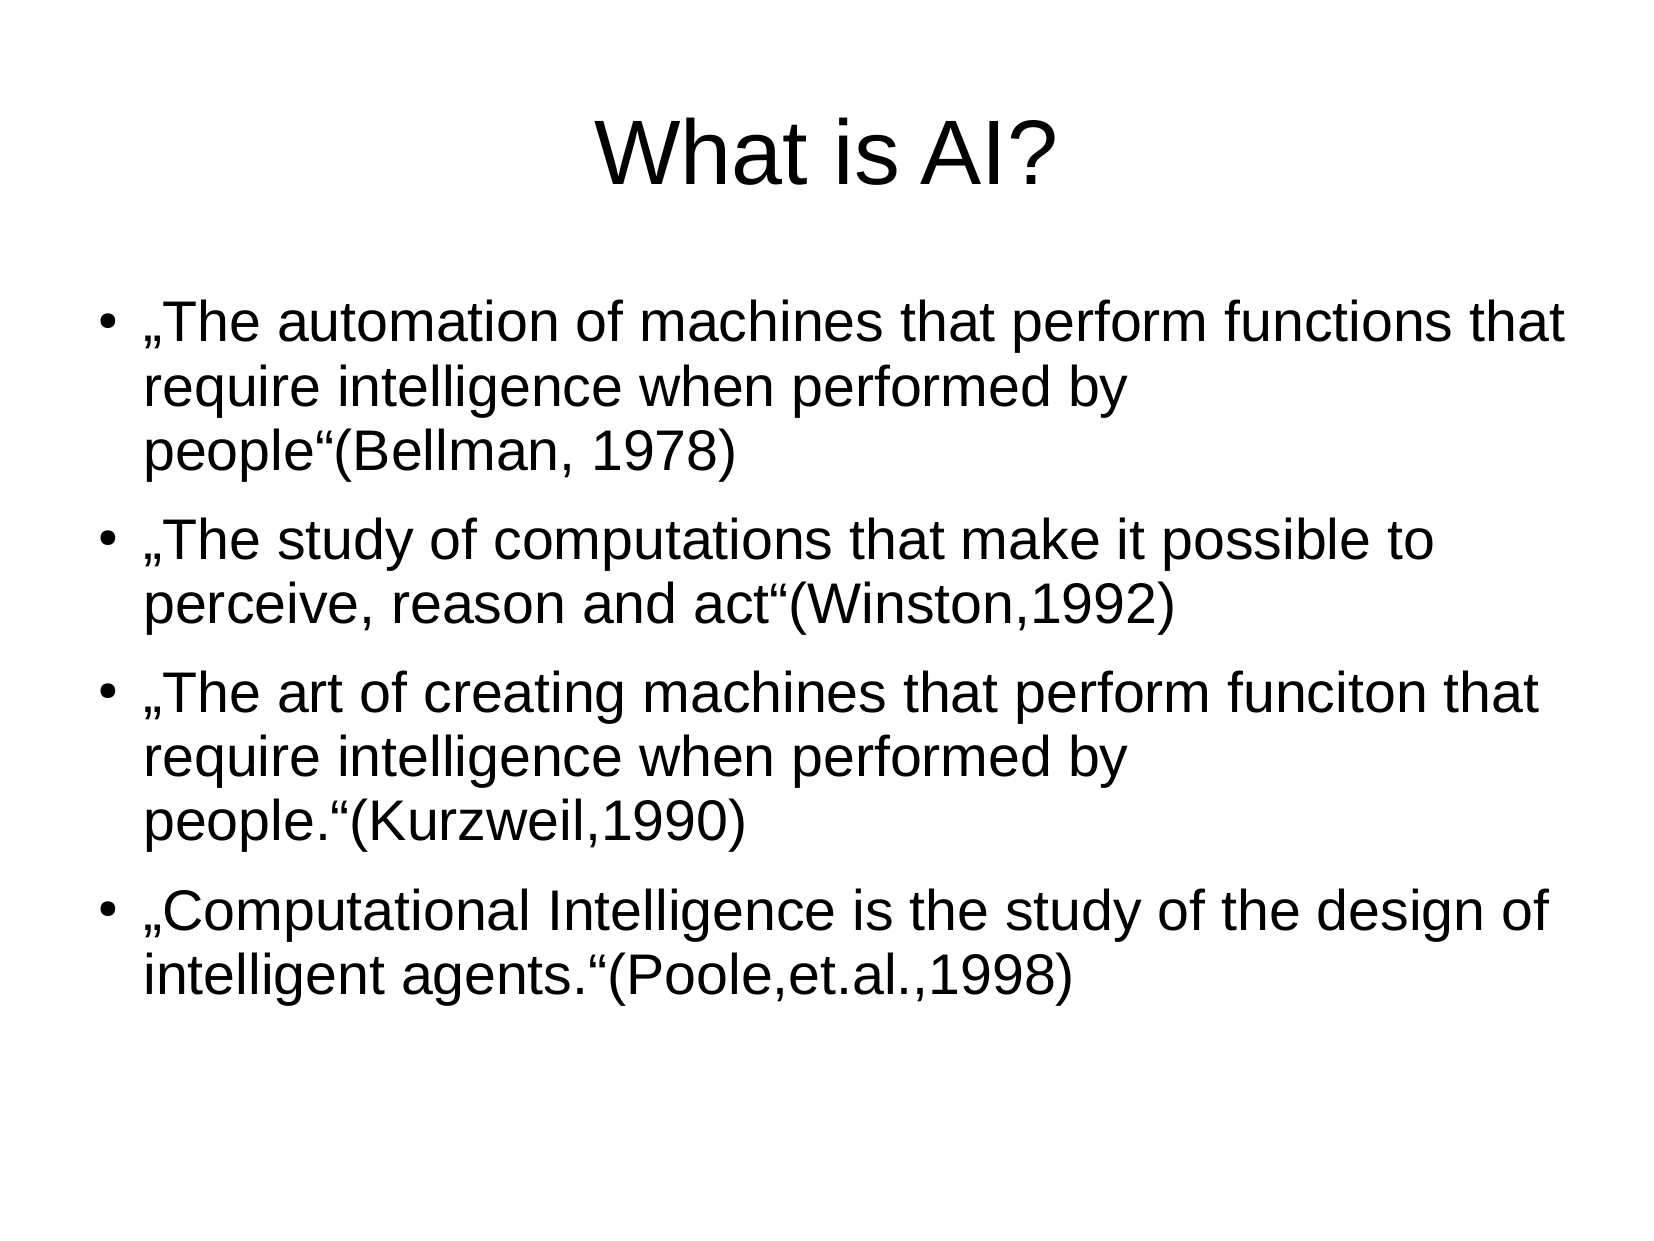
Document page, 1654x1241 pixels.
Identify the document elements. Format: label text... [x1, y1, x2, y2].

title What is AI? [82, 49, 1571, 257]
list „The automation of machines that perform functions that require intelligence when performed by people“(Bellman, 1978) „The study of computations that make it possible to perceive, reason and act“(Winston,1992) „The art of creating machines that perform funciton that require intelligence when performed by people.“(Kurzweil,1990) „Computational Intelligence is the study of the design of intelligent agents.“(Poole,et.al.,1998) [82, 290, 1571, 1010]
